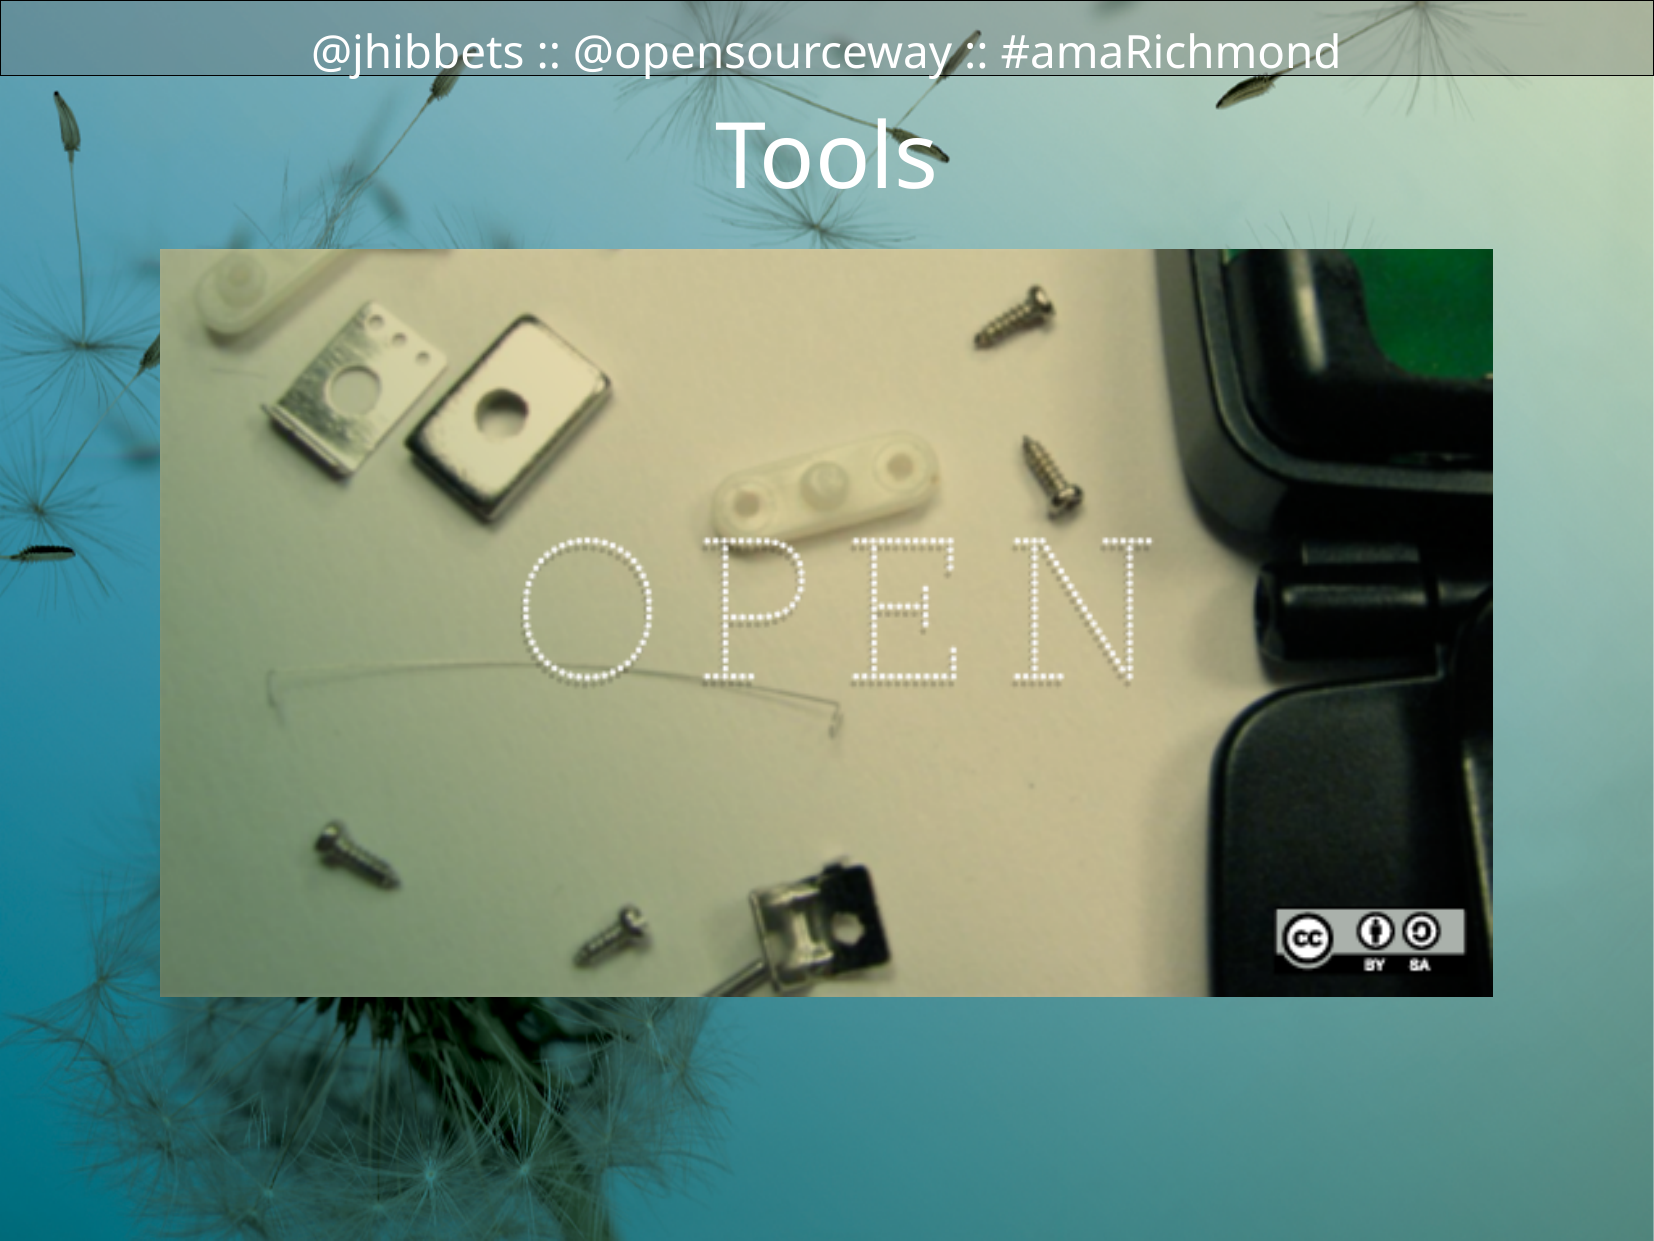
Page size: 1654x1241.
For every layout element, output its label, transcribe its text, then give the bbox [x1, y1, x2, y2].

picture [0, 76, 1654, 1241]
title Tools [82, 49, 1571, 257]
